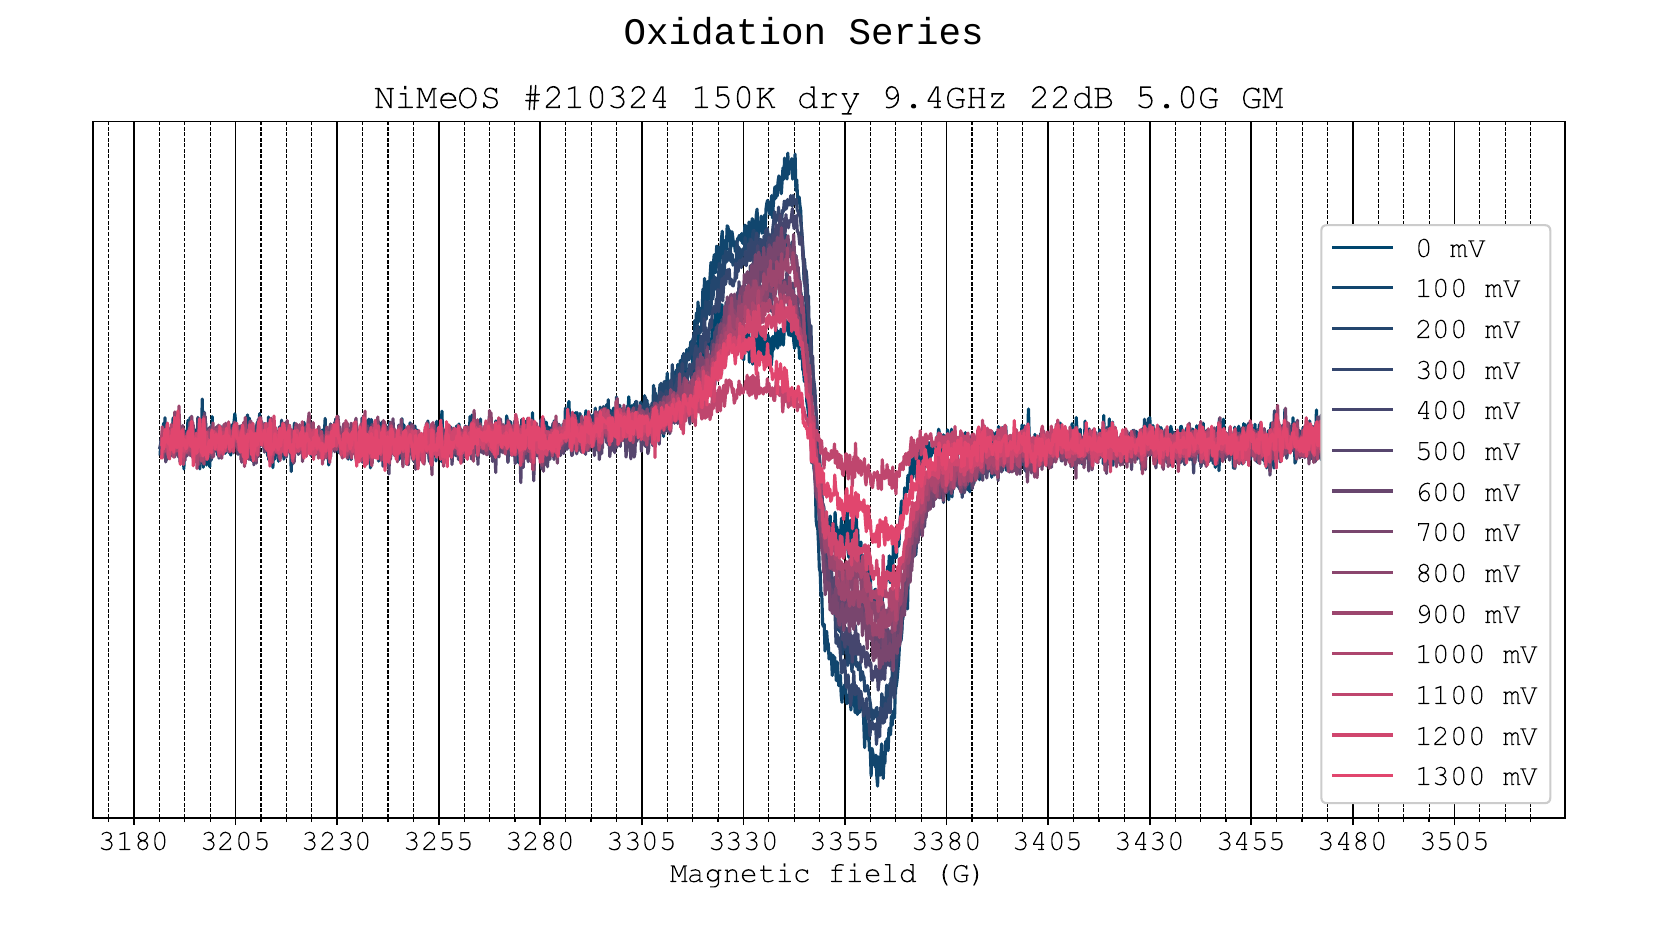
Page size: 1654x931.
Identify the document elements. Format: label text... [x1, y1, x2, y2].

picture [20, 11, 1631, 918]
text_box Oxidation Series [608, 5, 1022, 64]
